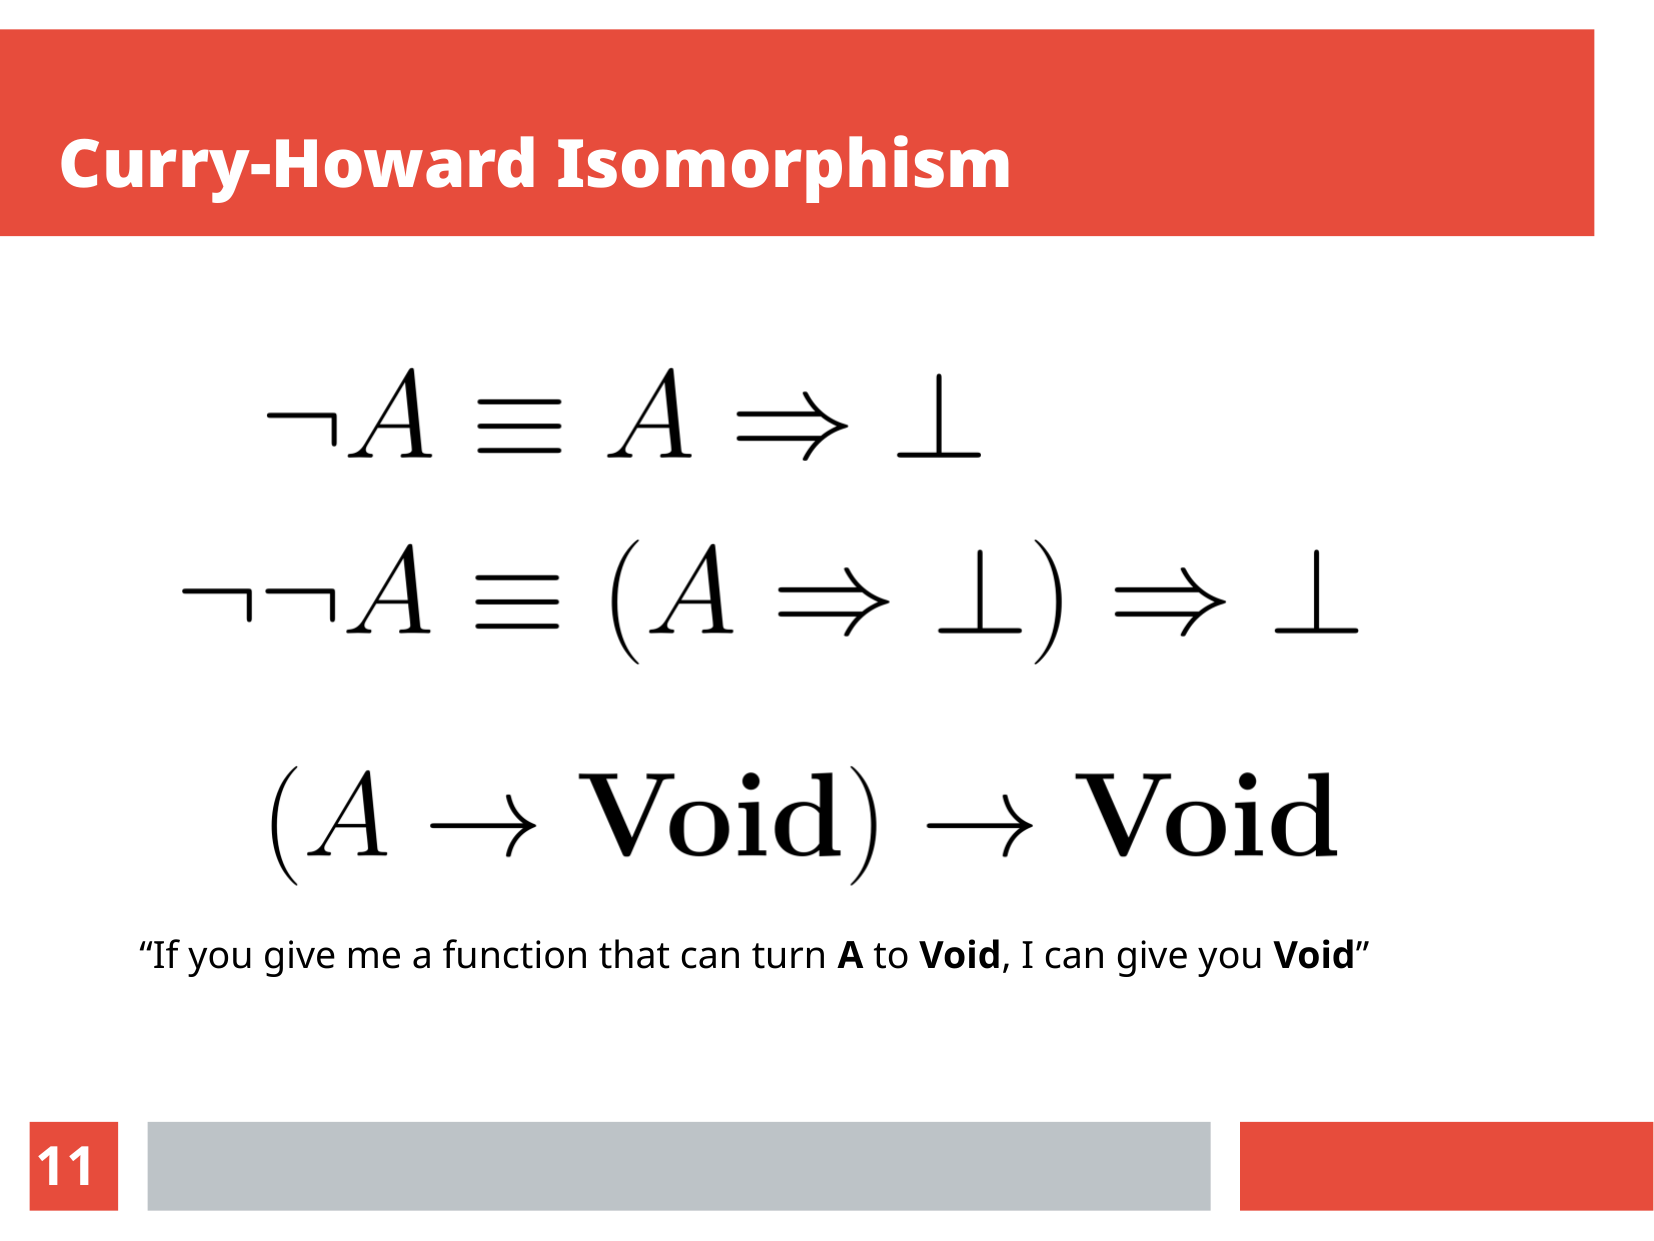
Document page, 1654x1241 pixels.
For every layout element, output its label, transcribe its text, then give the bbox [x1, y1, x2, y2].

picture [155, 512, 1387, 695]
text_box 11 [20, 1119, 254, 1210]
title Curry-Howard Isomorphism [59, 58, 1595, 207]
text_box “If you give me a function that can turn A to Void, I can give you Void” [124, 920, 1506, 980]
picture [240, 341, 1010, 488]
picture [244, 740, 1365, 914]
